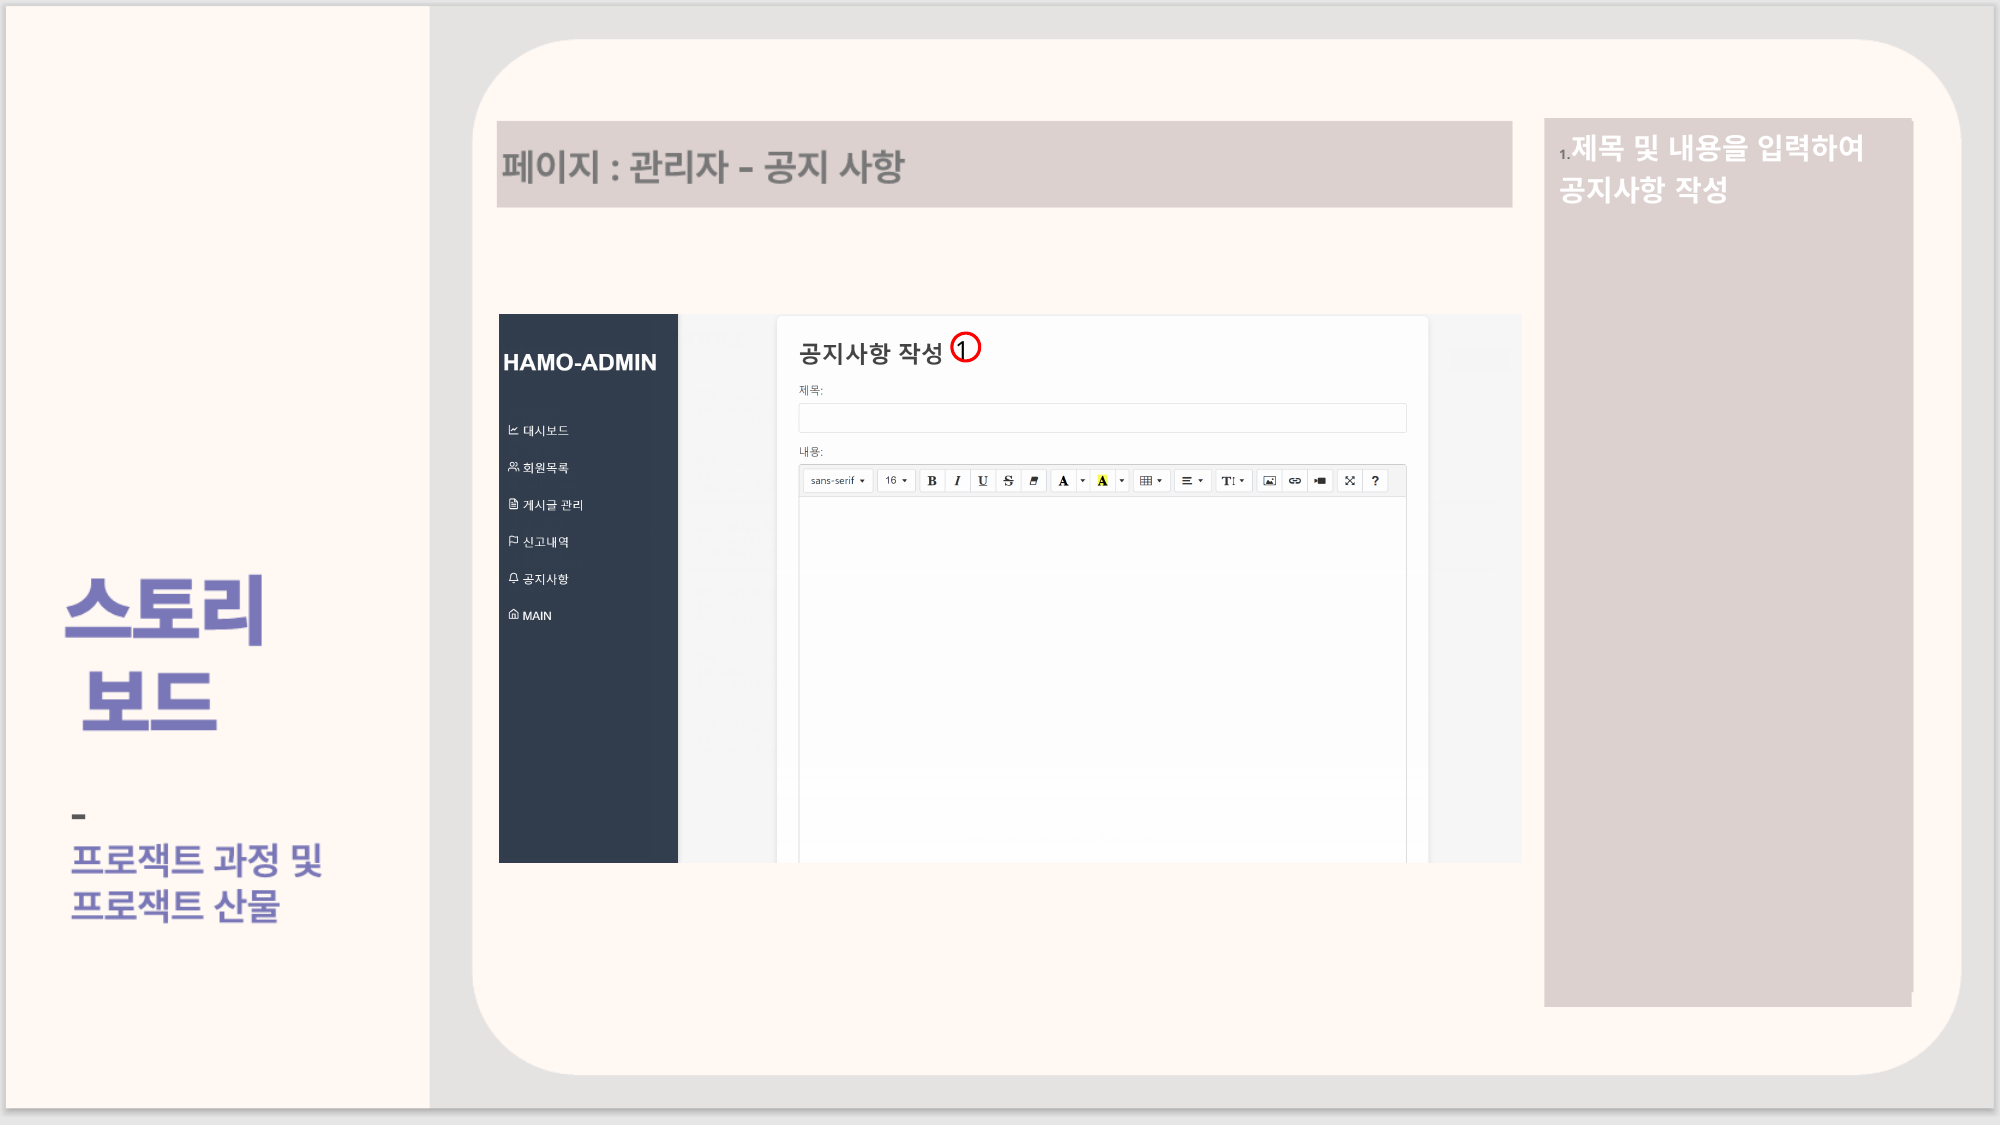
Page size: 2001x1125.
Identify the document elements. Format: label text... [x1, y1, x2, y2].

text_box 제목 및 내용을 입력하여 공지사항 작성 [1544, 118, 1912, 1007]
text_box 1 [949, 325, 970, 375]
picture [0, 0, 2000, 1125]
